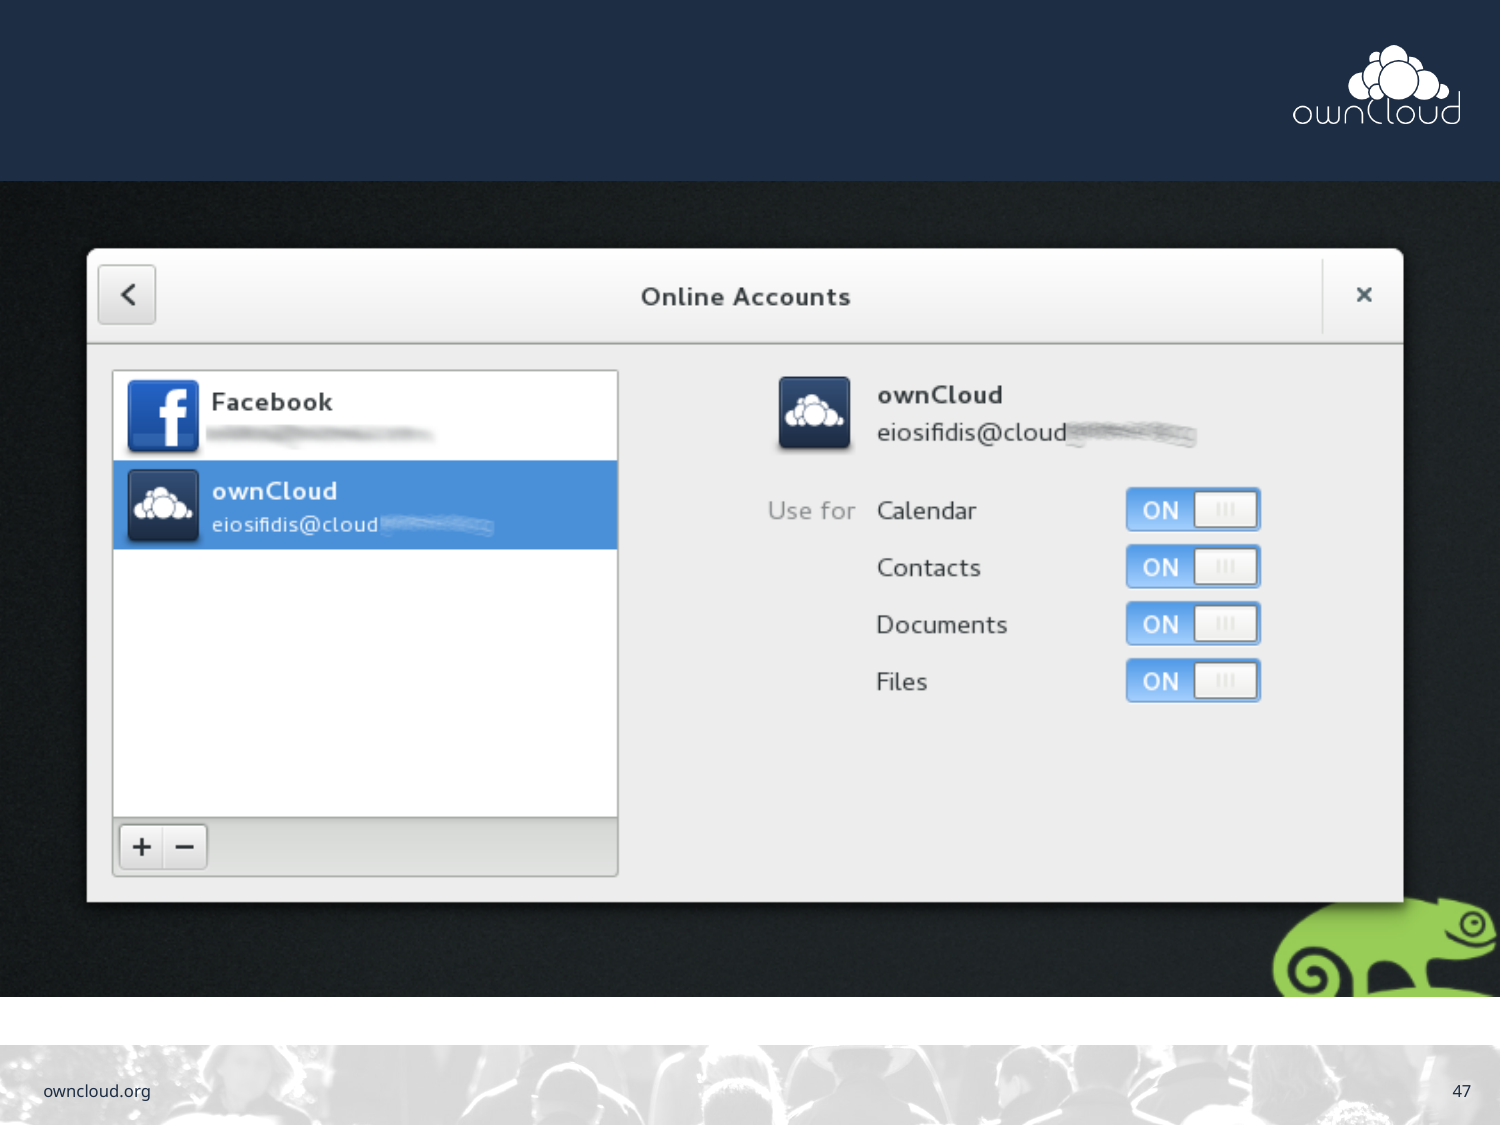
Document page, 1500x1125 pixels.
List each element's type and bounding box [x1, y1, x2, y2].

picture [0, 181, 1500, 997]
picture [0, 1045, 1500, 1125]
picture [1293, 45, 1460, 124]
